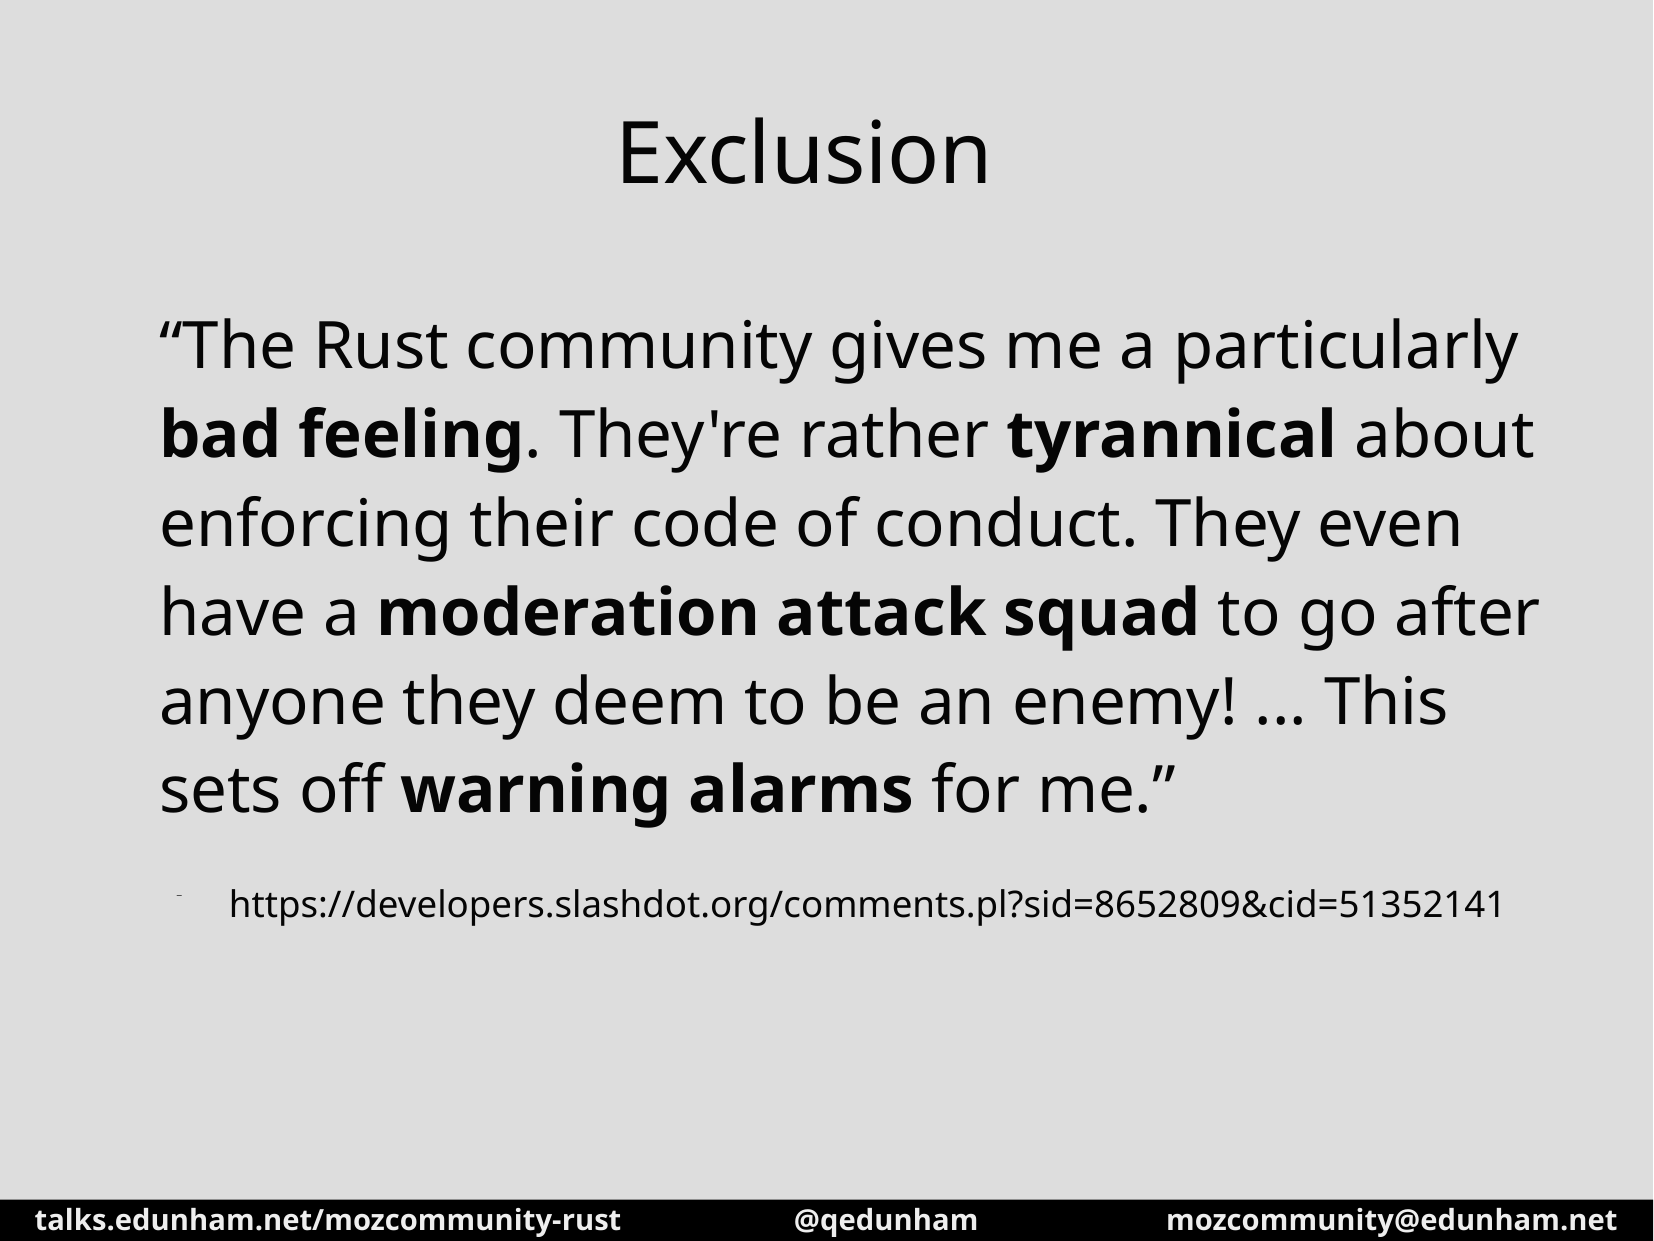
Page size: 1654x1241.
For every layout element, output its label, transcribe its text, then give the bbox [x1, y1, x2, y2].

list “The Rust community gives me a particularly bad feeling. They're rather tyrannical about enforcing their code of conduct. They even have a moderation attack squad to go after anyone they deem to be an enemy! ... This sets off warning alarms for me.” https://developers.slashdot.org/comments.pl?sid=8652809&cid=51352141 [90, 299, 1546, 1019]
title Exclusion [15, 47, 1594, 253]
